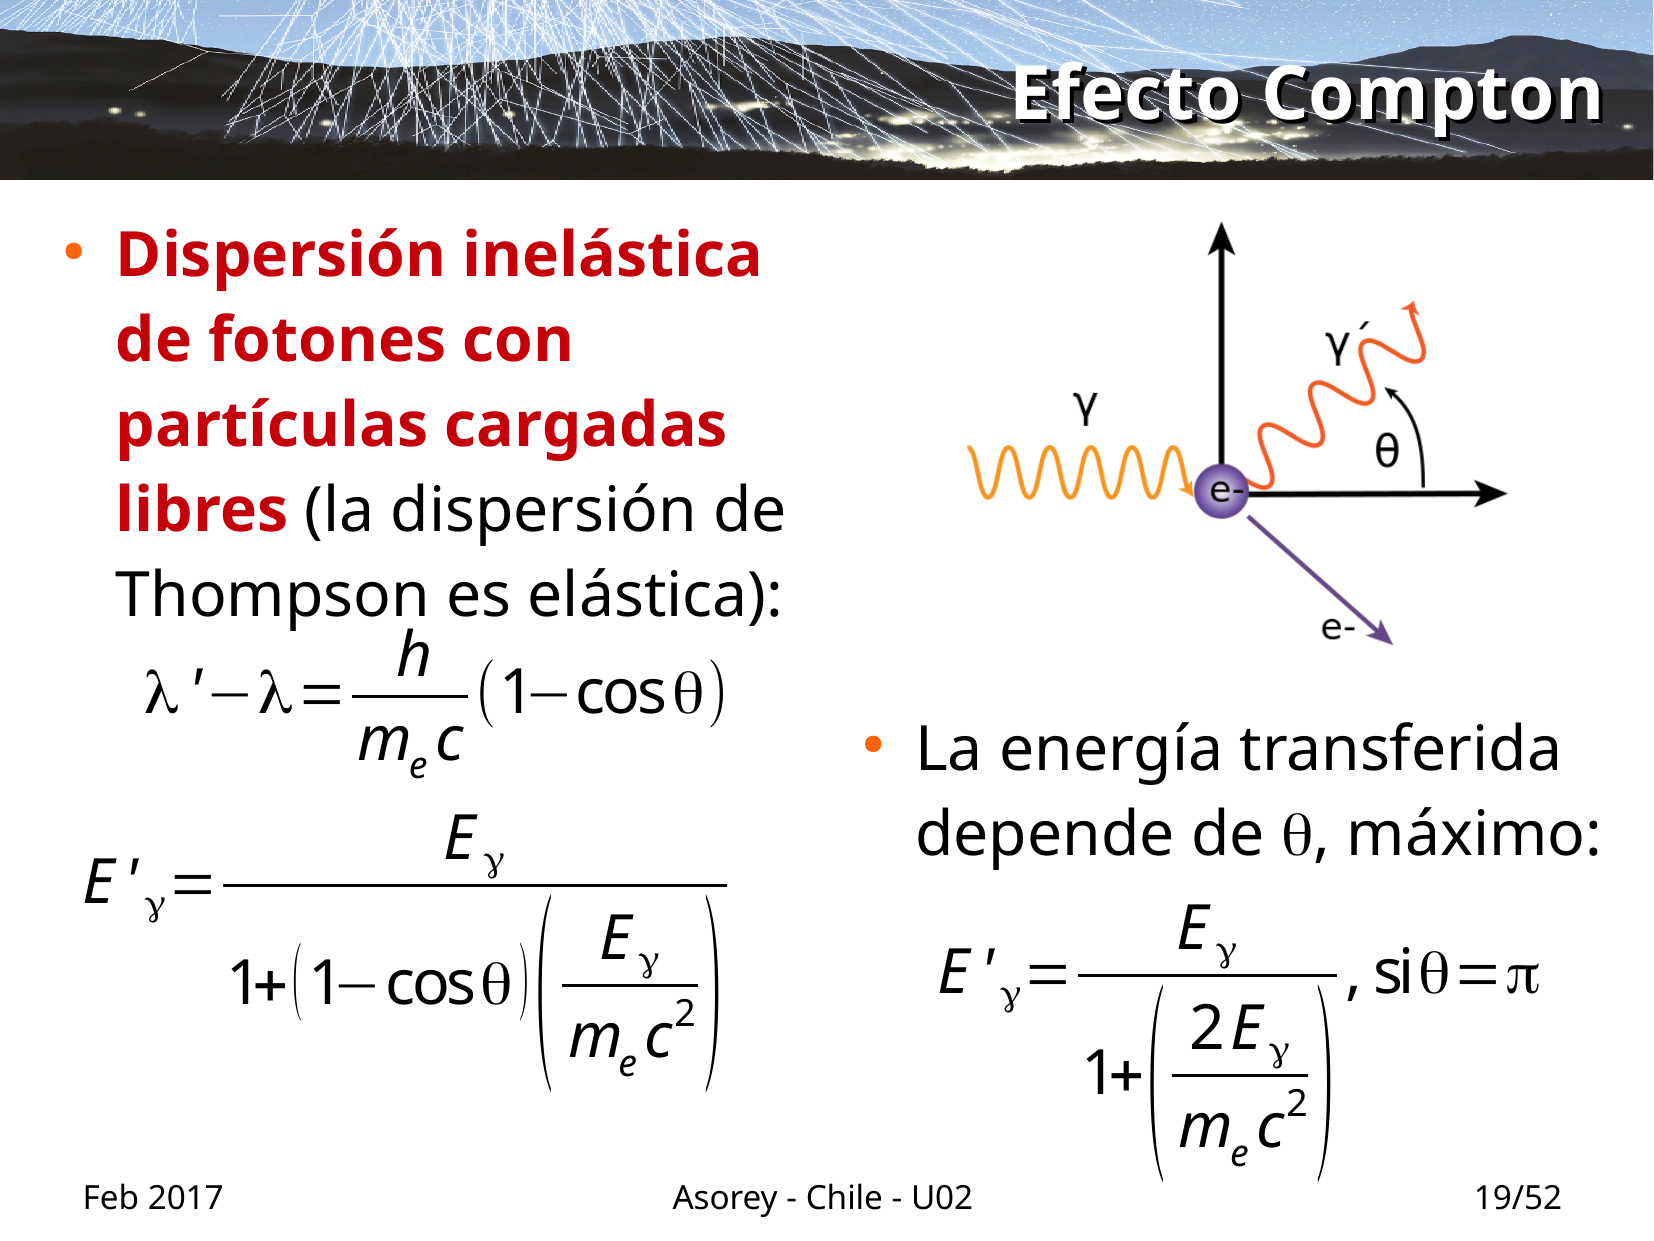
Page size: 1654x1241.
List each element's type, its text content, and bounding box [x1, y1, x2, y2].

chart [930, 888, 1549, 1186]
chart [136, 615, 735, 788]
title Efecto Compton [45, 15, 1606, 166]
picture [941, 209, 1509, 661]
picture [0, 0, 1654, 180]
chart [74, 798, 736, 1096]
list Dispersión inelástica de fotones con partículas cargadas libres (la dispersión de Thompson es elástica): [45, 210, 807, 1156]
list La energía transferida depende de q, máximo: [844, 703, 1606, 1155]
